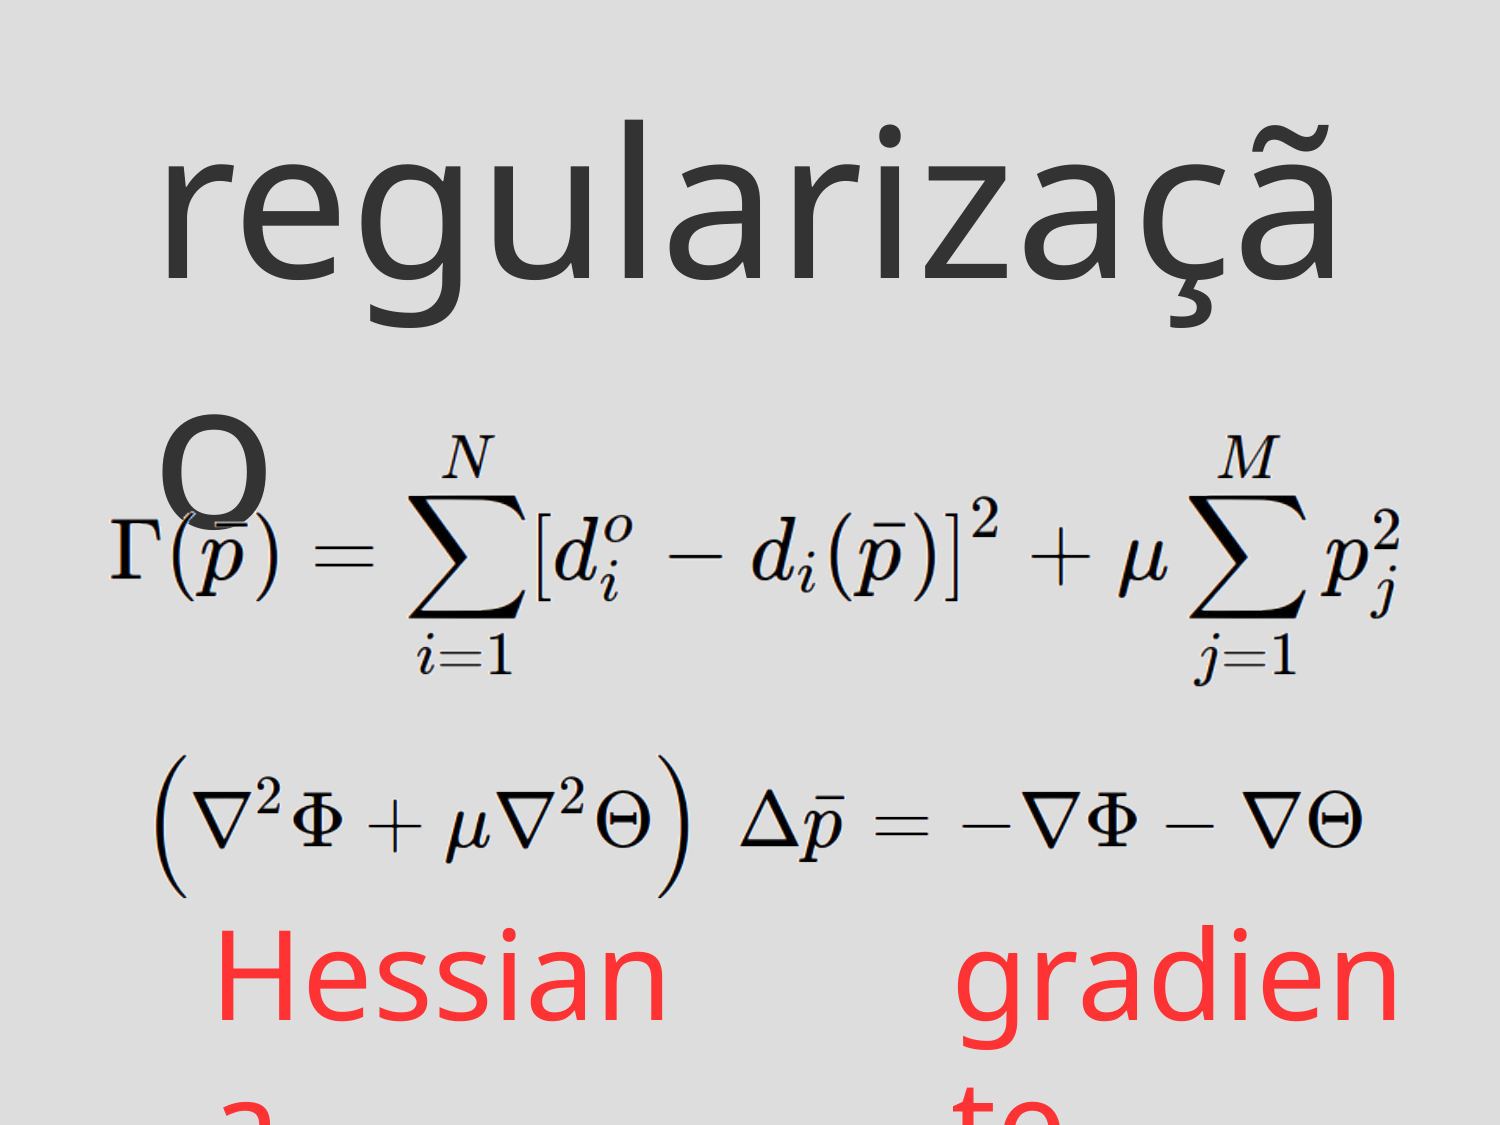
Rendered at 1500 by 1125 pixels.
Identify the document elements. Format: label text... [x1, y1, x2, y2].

title regularização [75, 57, 1425, 384]
title Hessiana [194, 882, 689, 1103]
title gradiente [930, 882, 1425, 1103]
picture [75, 411, 1425, 713]
picture [125, 726, 1375, 919]
